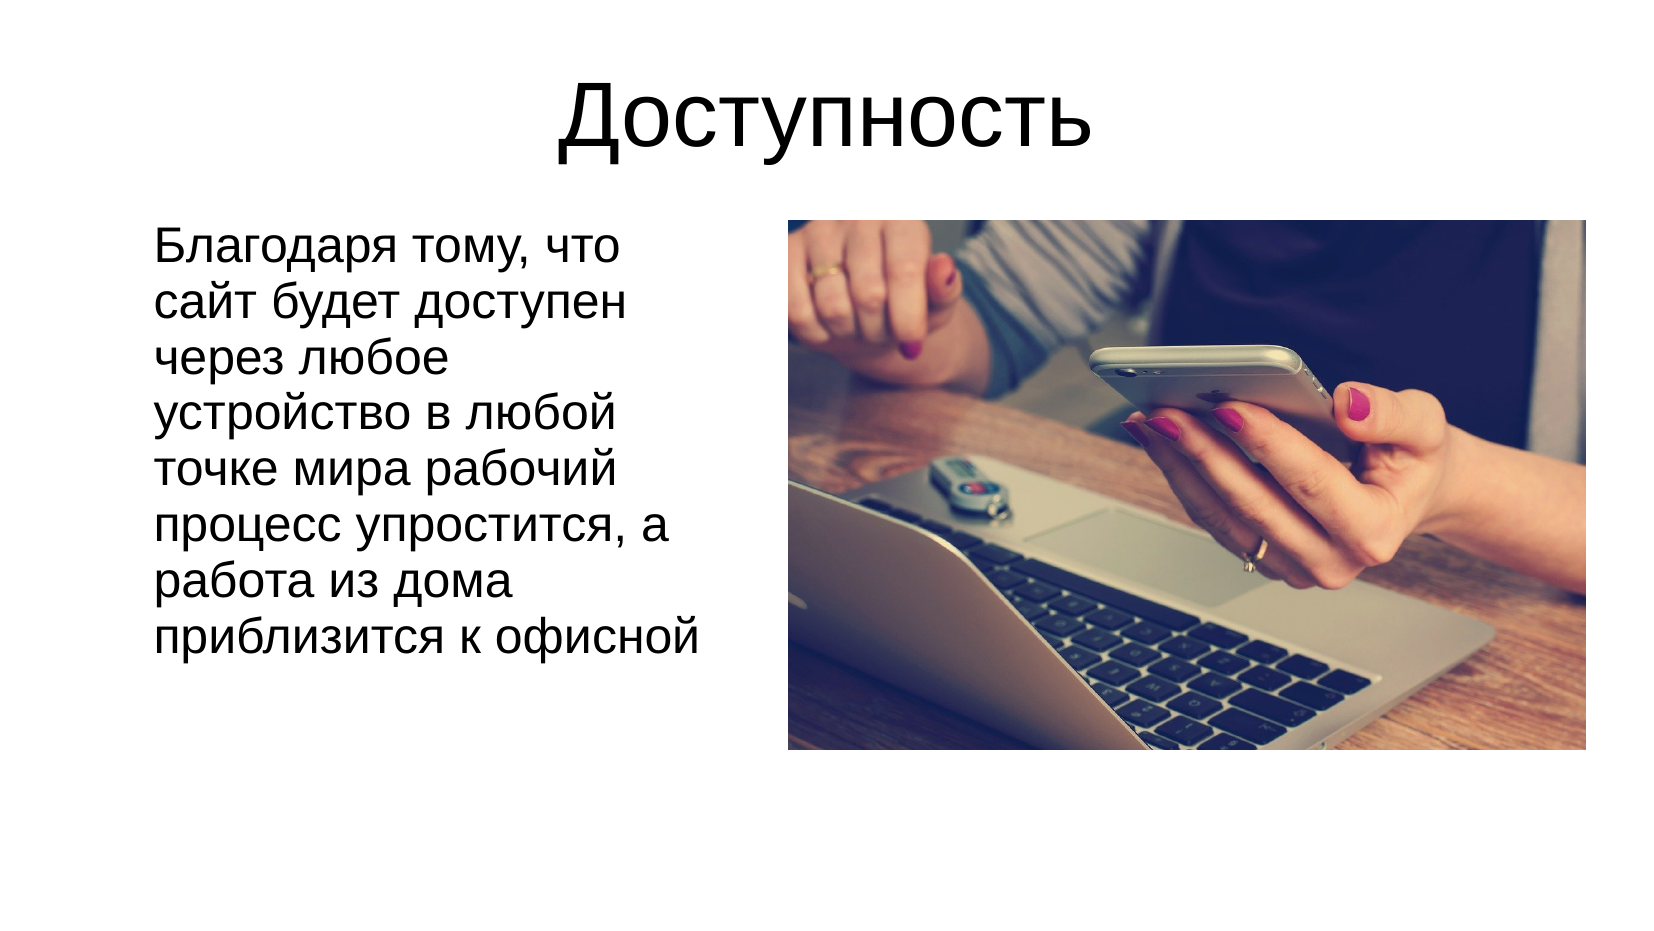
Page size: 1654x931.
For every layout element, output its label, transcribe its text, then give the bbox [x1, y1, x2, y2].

picture [788, 220, 1586, 750]
list Благодаря тому, что сайт будет доступен через любое устройство в любой точке мира рабочий процесс упростится, а работа из дома приблизится к офисной [82, 217, 709, 758]
title Доступность [82, 37, 1571, 193]
